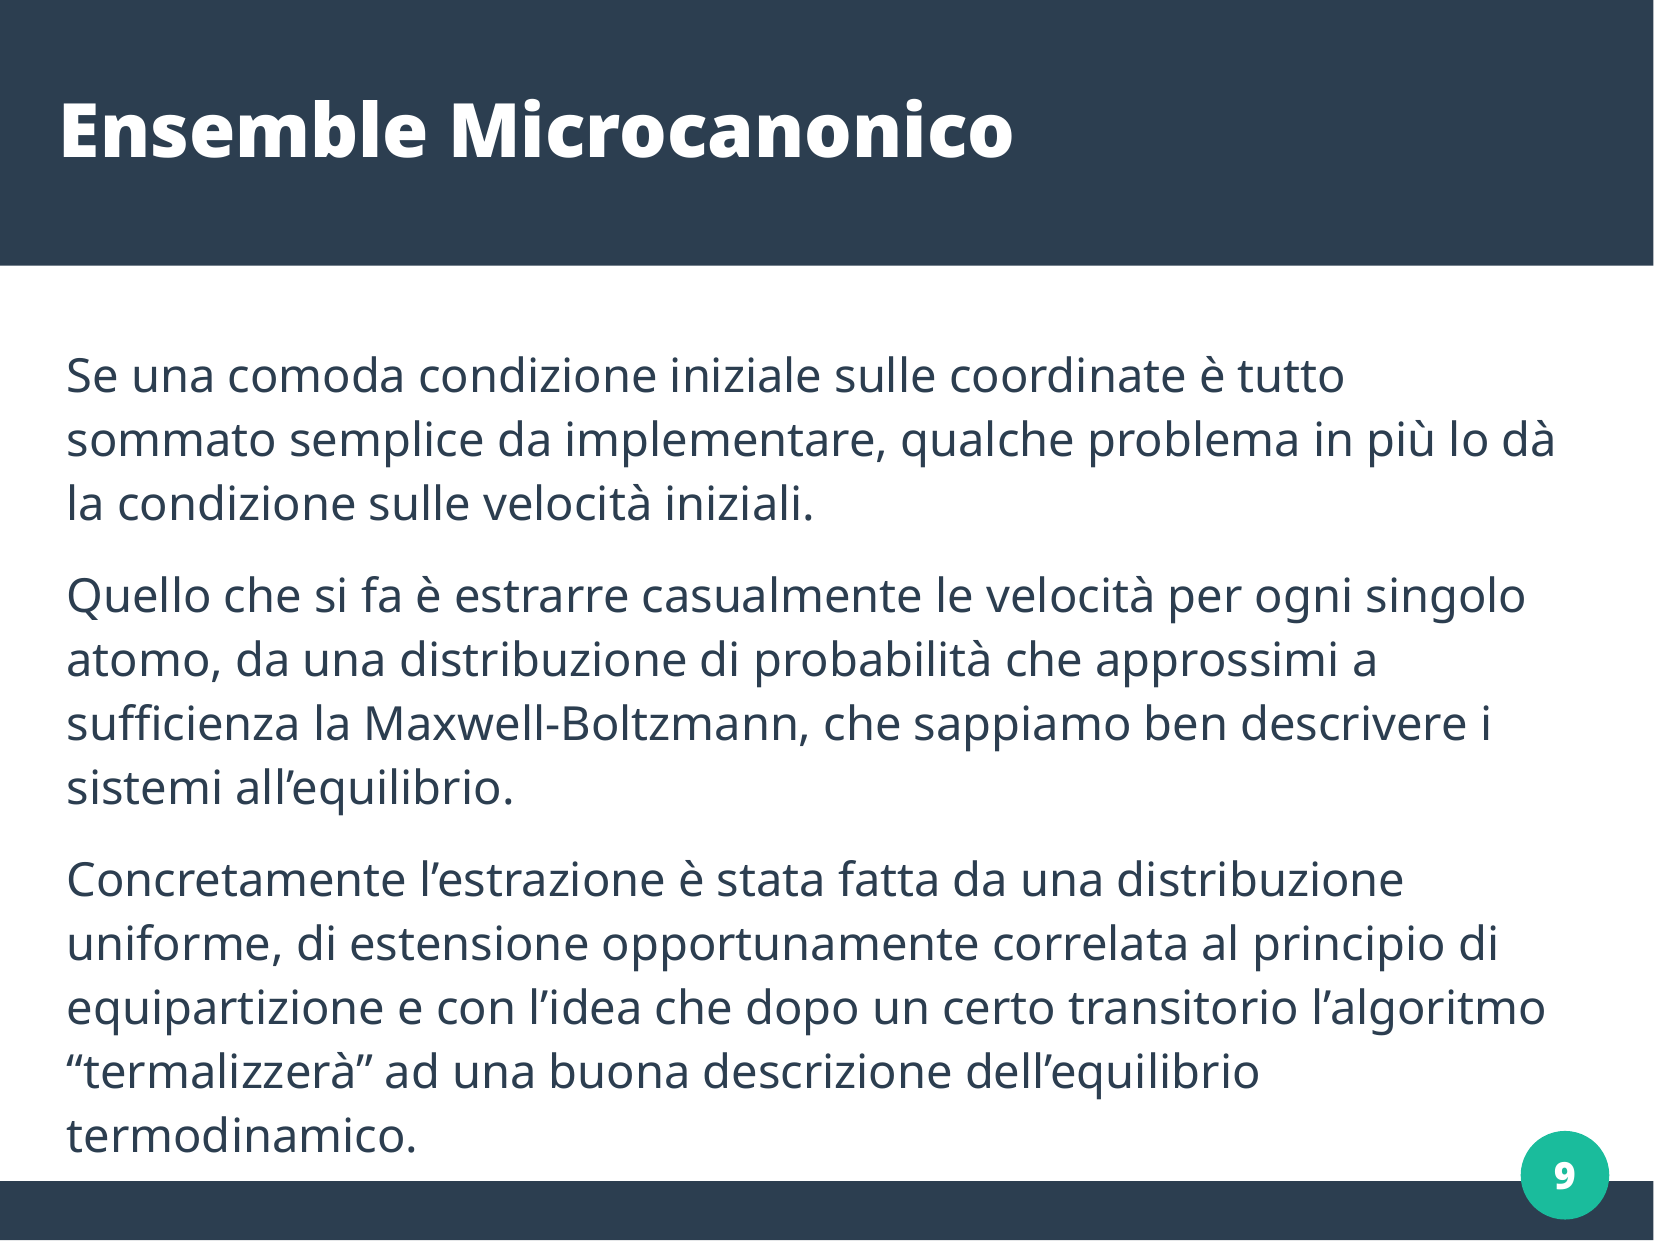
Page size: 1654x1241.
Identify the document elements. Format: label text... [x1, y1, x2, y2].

list Se una comoda condizione iniziale sulle coordinate è tutto sommato semplice da implementare, qualche problema in più lo dà la condizione sulle velocità iniziali. Quello che si fa è estrarre casualmente le velocità per ogni singolo atomo, da una distribuzione di probabilità che approssimi a sufficienza la Maxwell-Boltzmann, che sappiamo ben descrivere i sistemi all’equilibrio. Concretamente l’estrazione è stata fatta da una distribuzione uniforme, di estensione opportunamente correlata al principio di equipartizione e con l’idea che dopo un certo transitorio l’algoritmo “termalizzerà” ad una buona descrizione dell’equilibrio termodinamico. [0, 342, 1565, 1170]
title Ensemble Microcanonico [59, 49, 1595, 207]
